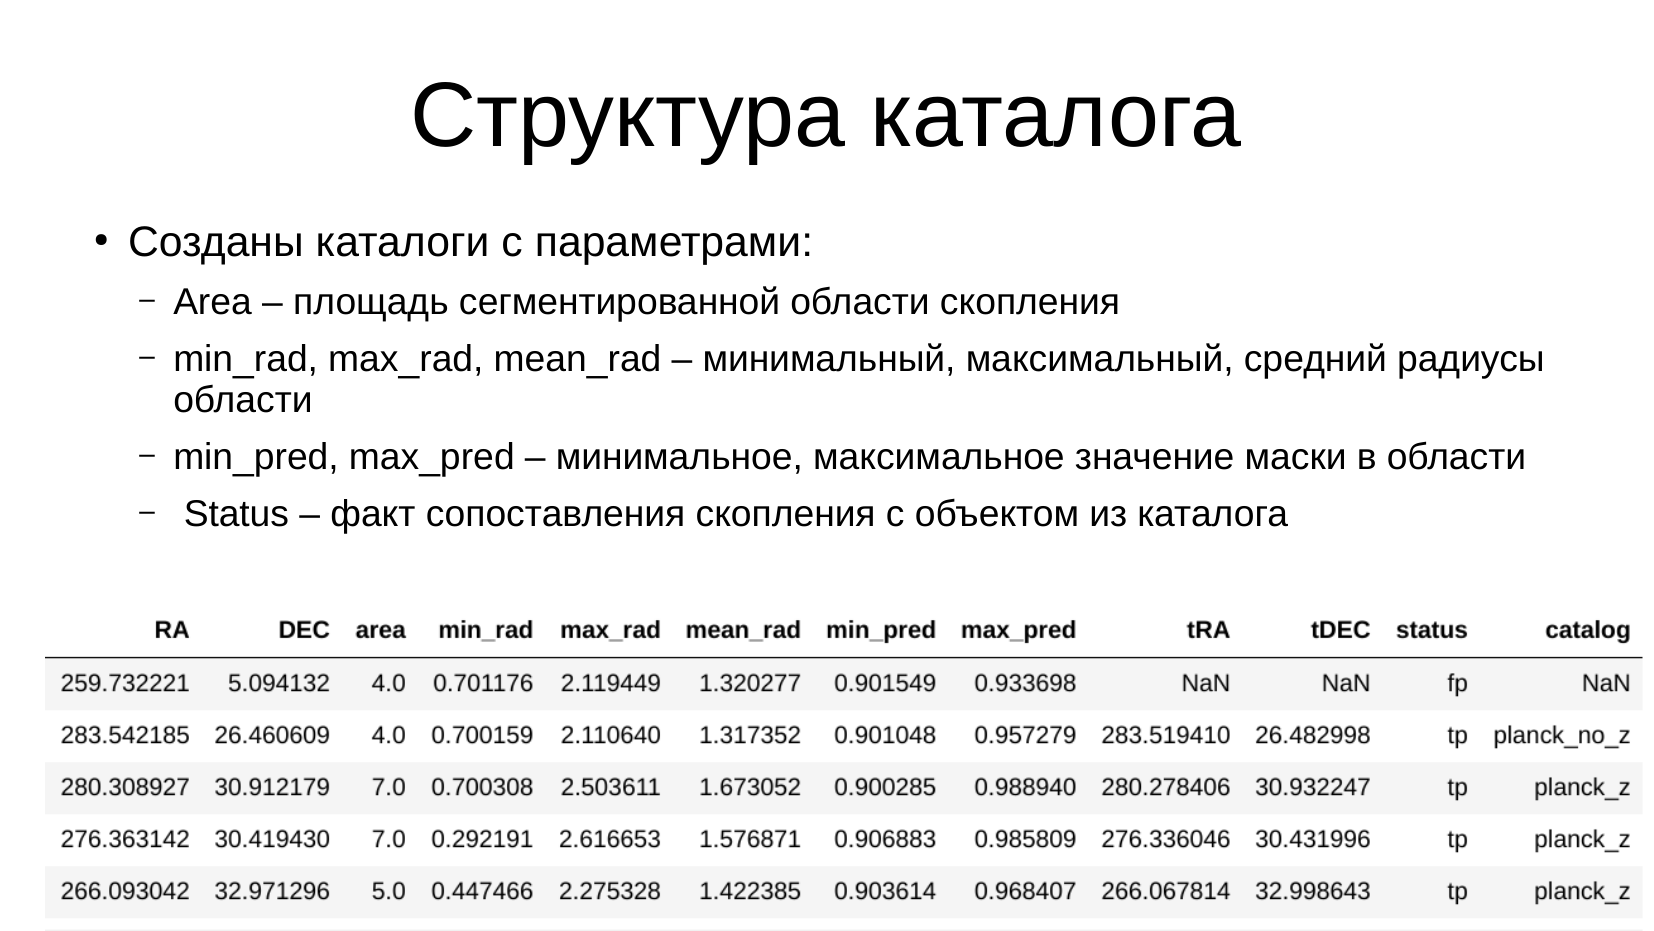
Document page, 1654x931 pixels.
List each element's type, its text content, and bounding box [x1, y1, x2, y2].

picture [45, 581, 1654, 931]
list Созданы каталоги с параметрами: Area – площадь сегментированной области скопления min_rad, max_rad, mean_rad – минимальный, максимальный, средний радиусы области min_pred, max_pred – минимальное, максимальное значение маски в области Status – факт сопоставления скопления с объектом из каталога [82, 217, 1571, 571]
title Структура каталога [82, 37, 1571, 193]
